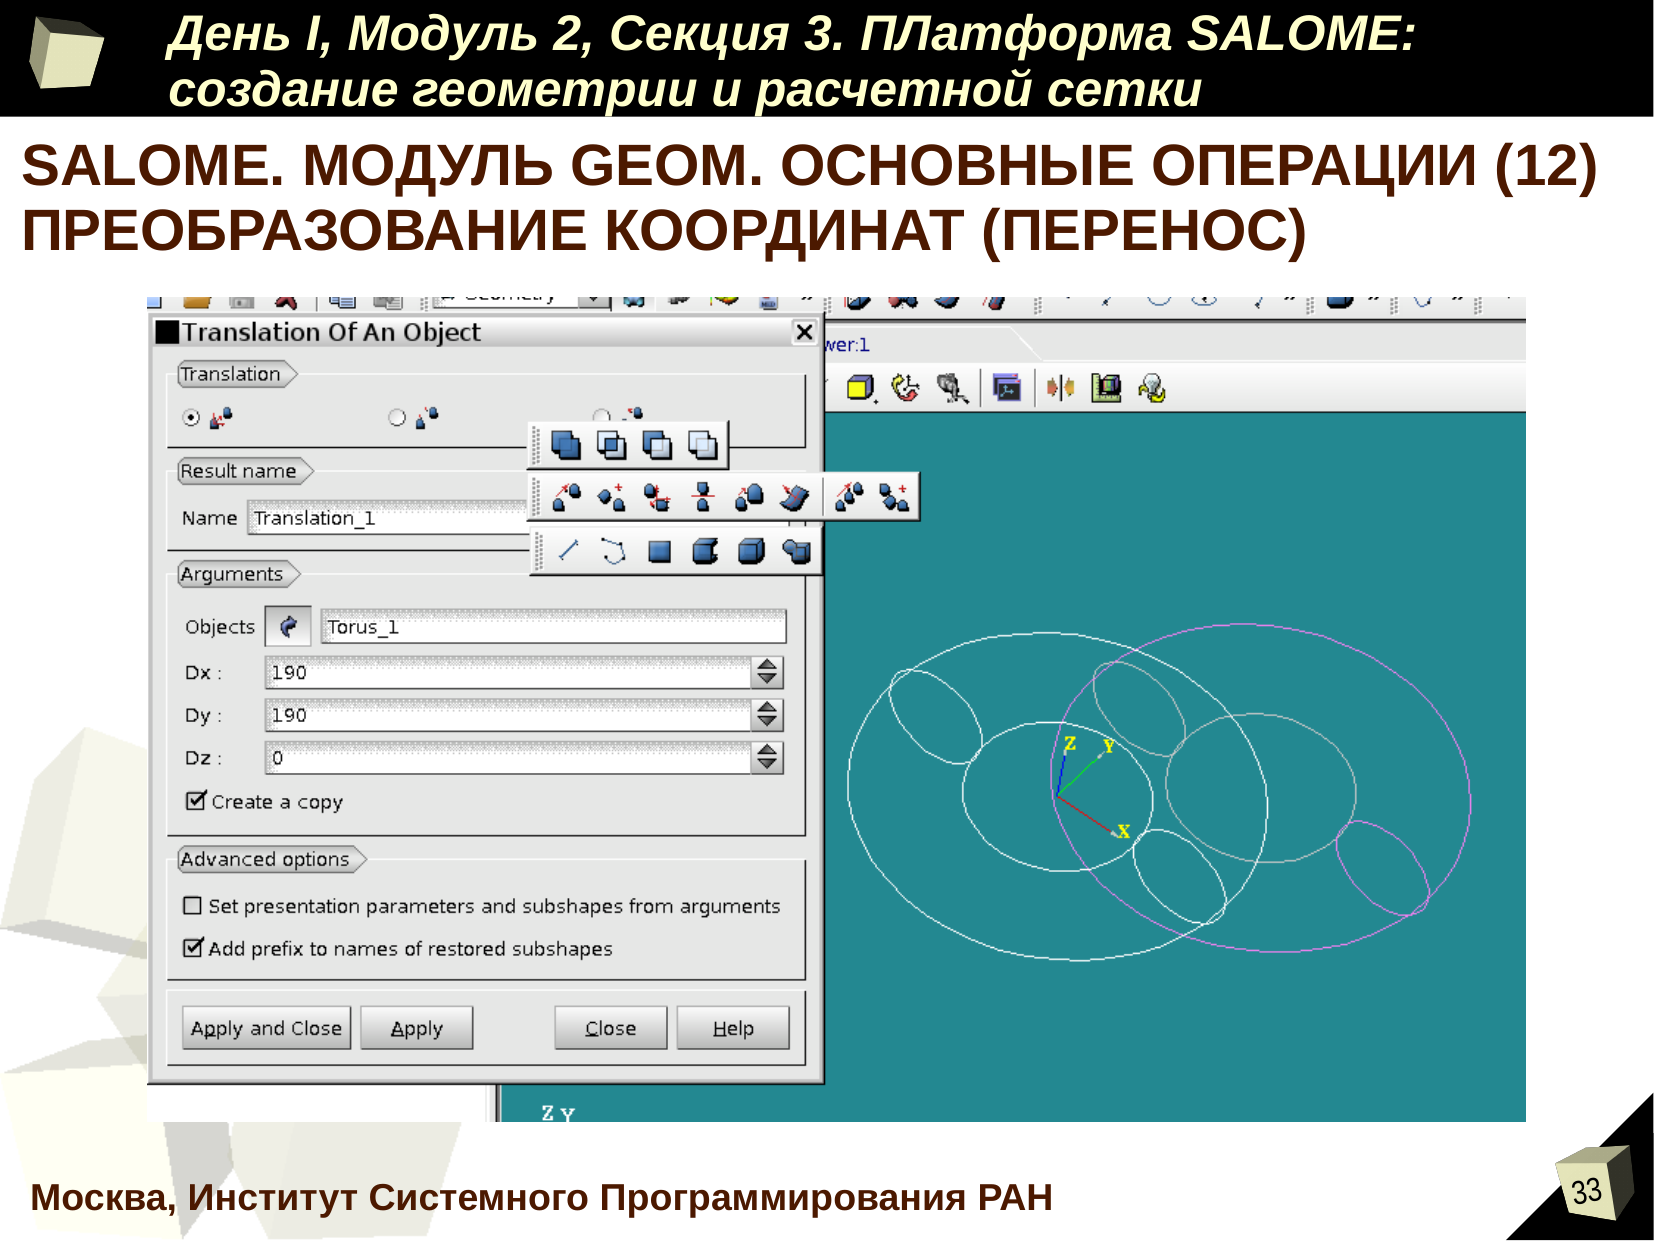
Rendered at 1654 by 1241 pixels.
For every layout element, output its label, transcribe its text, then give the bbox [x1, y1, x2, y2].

picture [464, 1193, 472, 1198]
picture [0, 297, 1526, 1241]
text_box SALOME. МОДУЛЬ GEOM. ОСНОВНЫЕ ОПЕРАЦИИ (12) ПРЕОБРАЗОВАНИЕ КООРДИНАТ (ПЕРЕНОС) [6, 125, 1654, 271]
